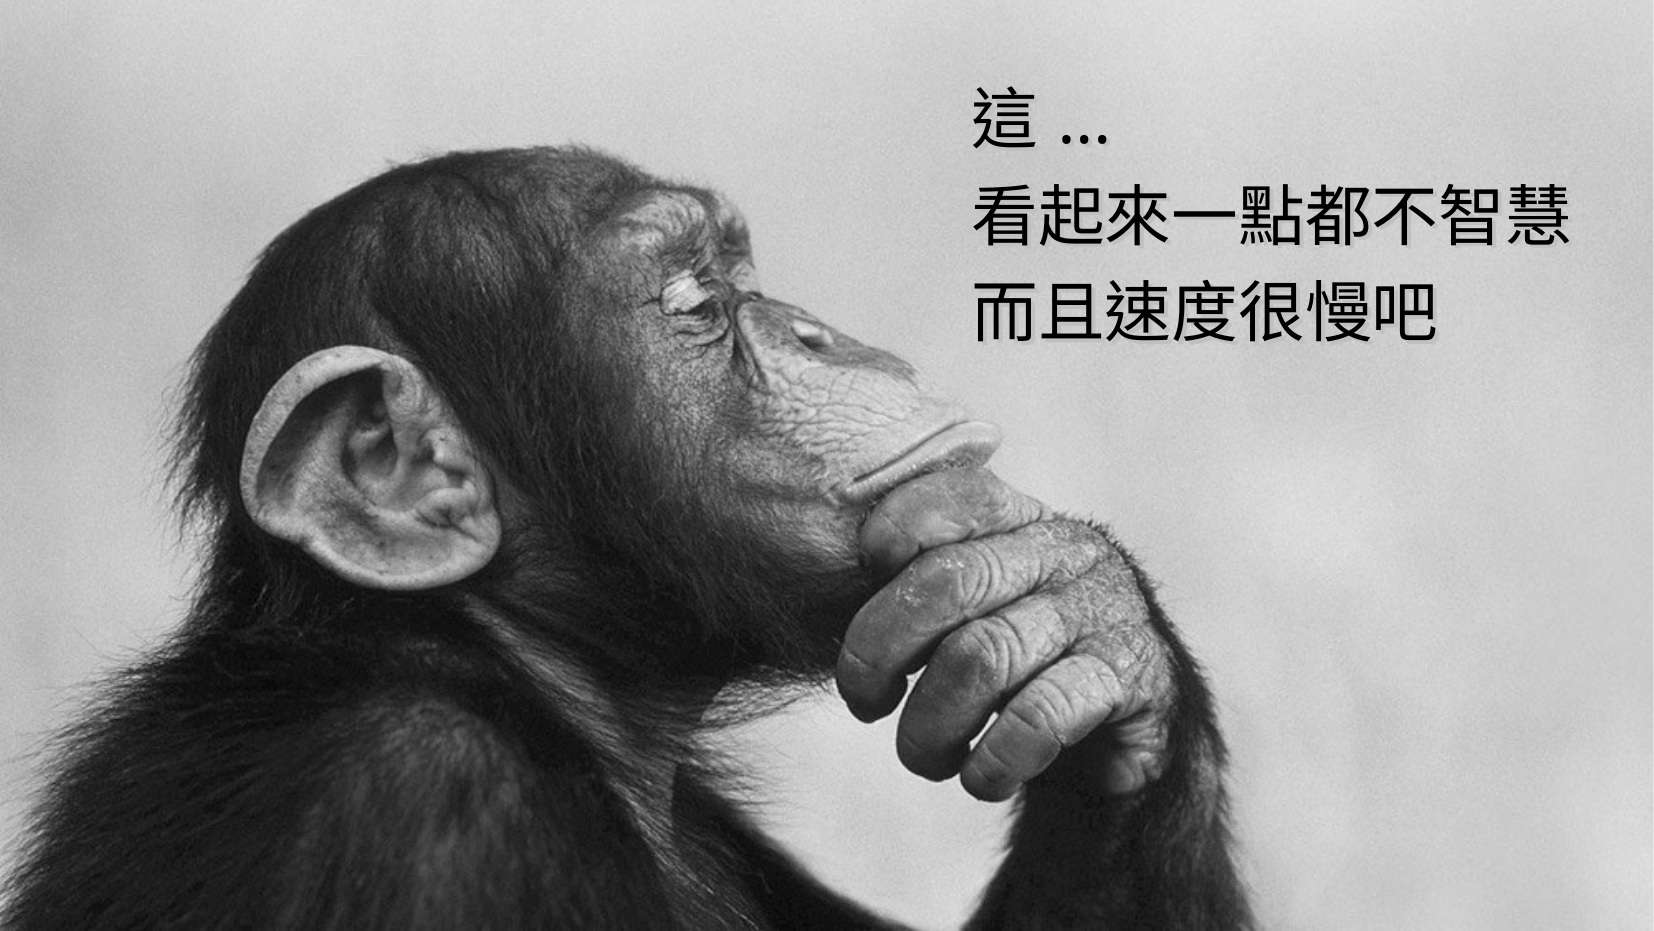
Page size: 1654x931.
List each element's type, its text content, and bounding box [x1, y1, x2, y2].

picture [0, 0, 1654, 931]
text_box 這... 看起來一點都不智慧 而且速度很慢吧 [956, 58, 1654, 370]
